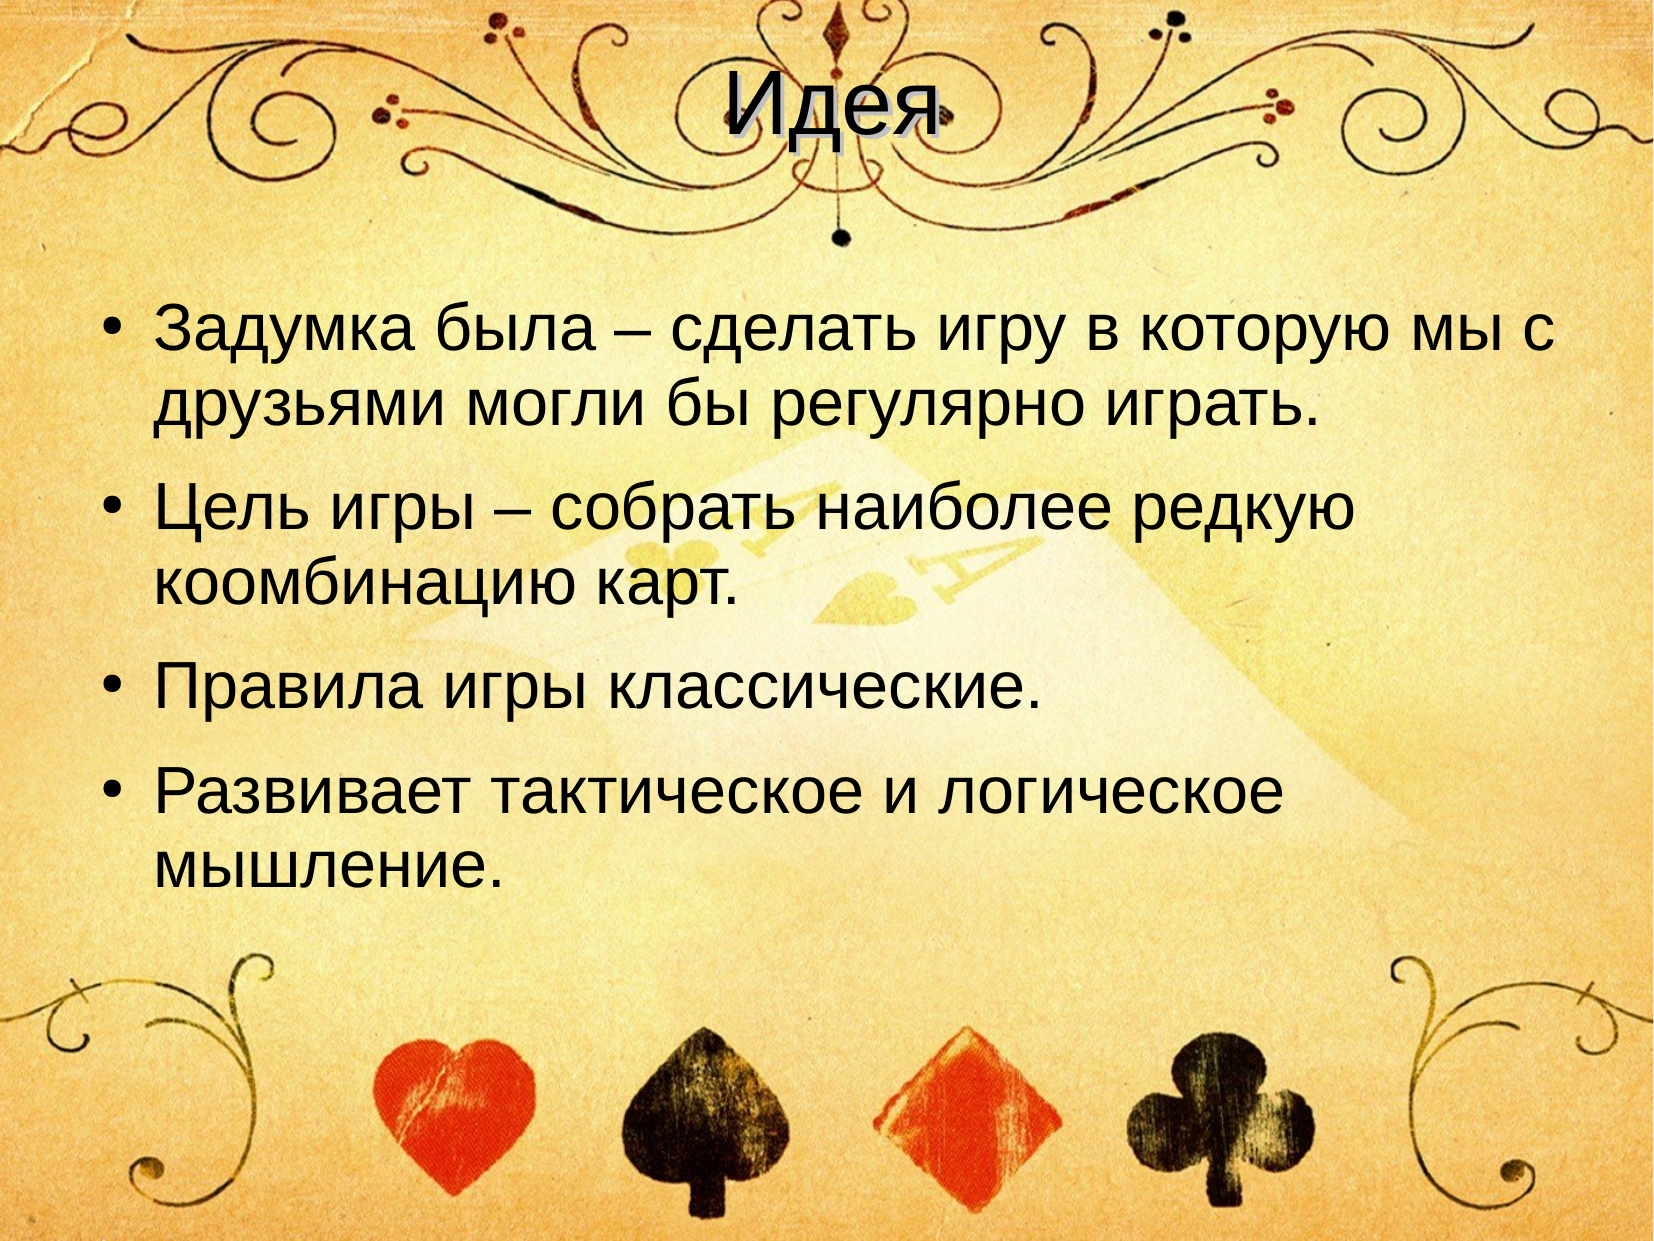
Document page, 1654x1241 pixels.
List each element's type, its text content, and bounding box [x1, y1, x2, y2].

picture [0, 0, 1654, 1241]
list Задумка была – сделать игру в которую мы с друзьями могли бы регулярно играть. Цель игры – собрать наиболее редкую коомбинацию карт. Правила игры классические. Развивает тактическое и логическое мышление. [82, 290, 1571, 1109]
title Идея [88, 0, 1577, 207]
